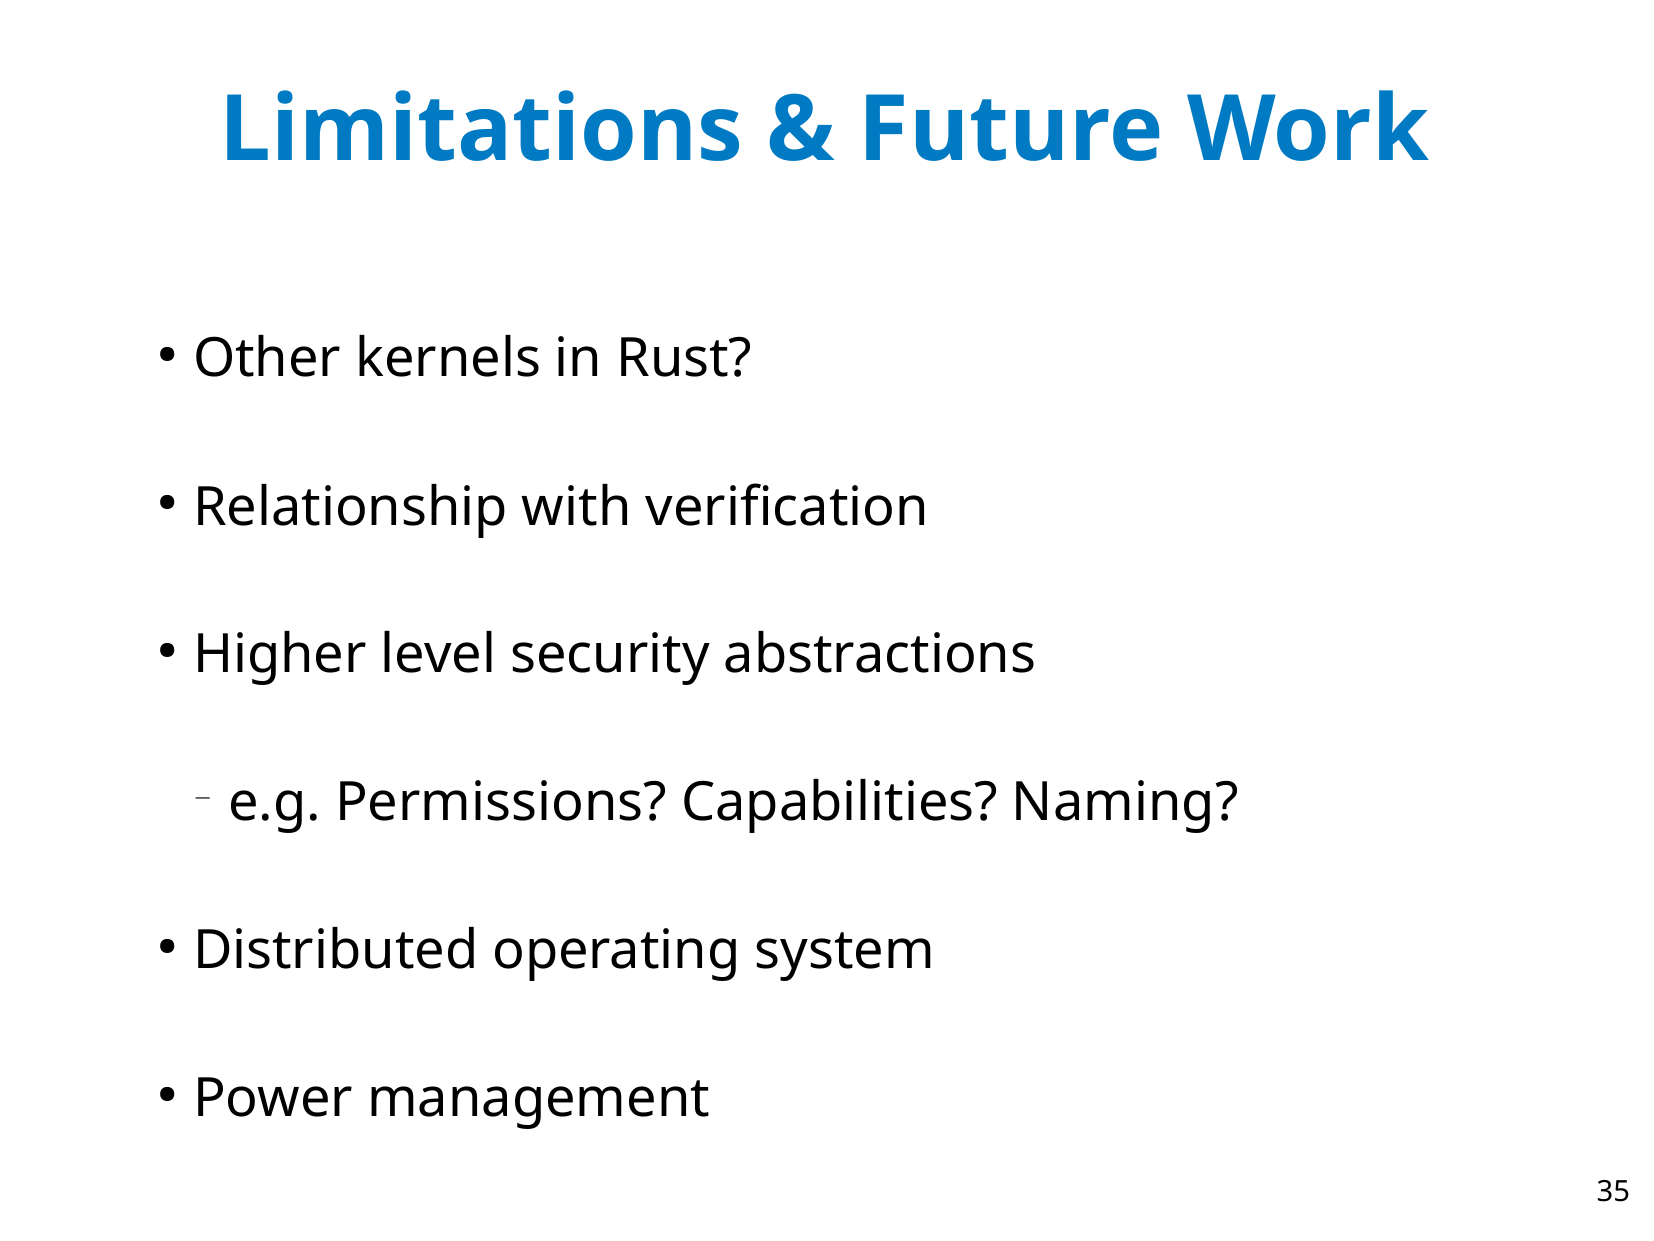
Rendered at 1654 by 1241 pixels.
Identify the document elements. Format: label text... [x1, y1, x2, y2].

text_box Limitations & Future Work [0, 35, 1651, 216]
text_box Other kernels in Rust? Relationship with verification Higher level security abstractions e.g. Permissions? Capabilities? Naming? Distributed operating system Power management [142, 203, 1483, 1175]
